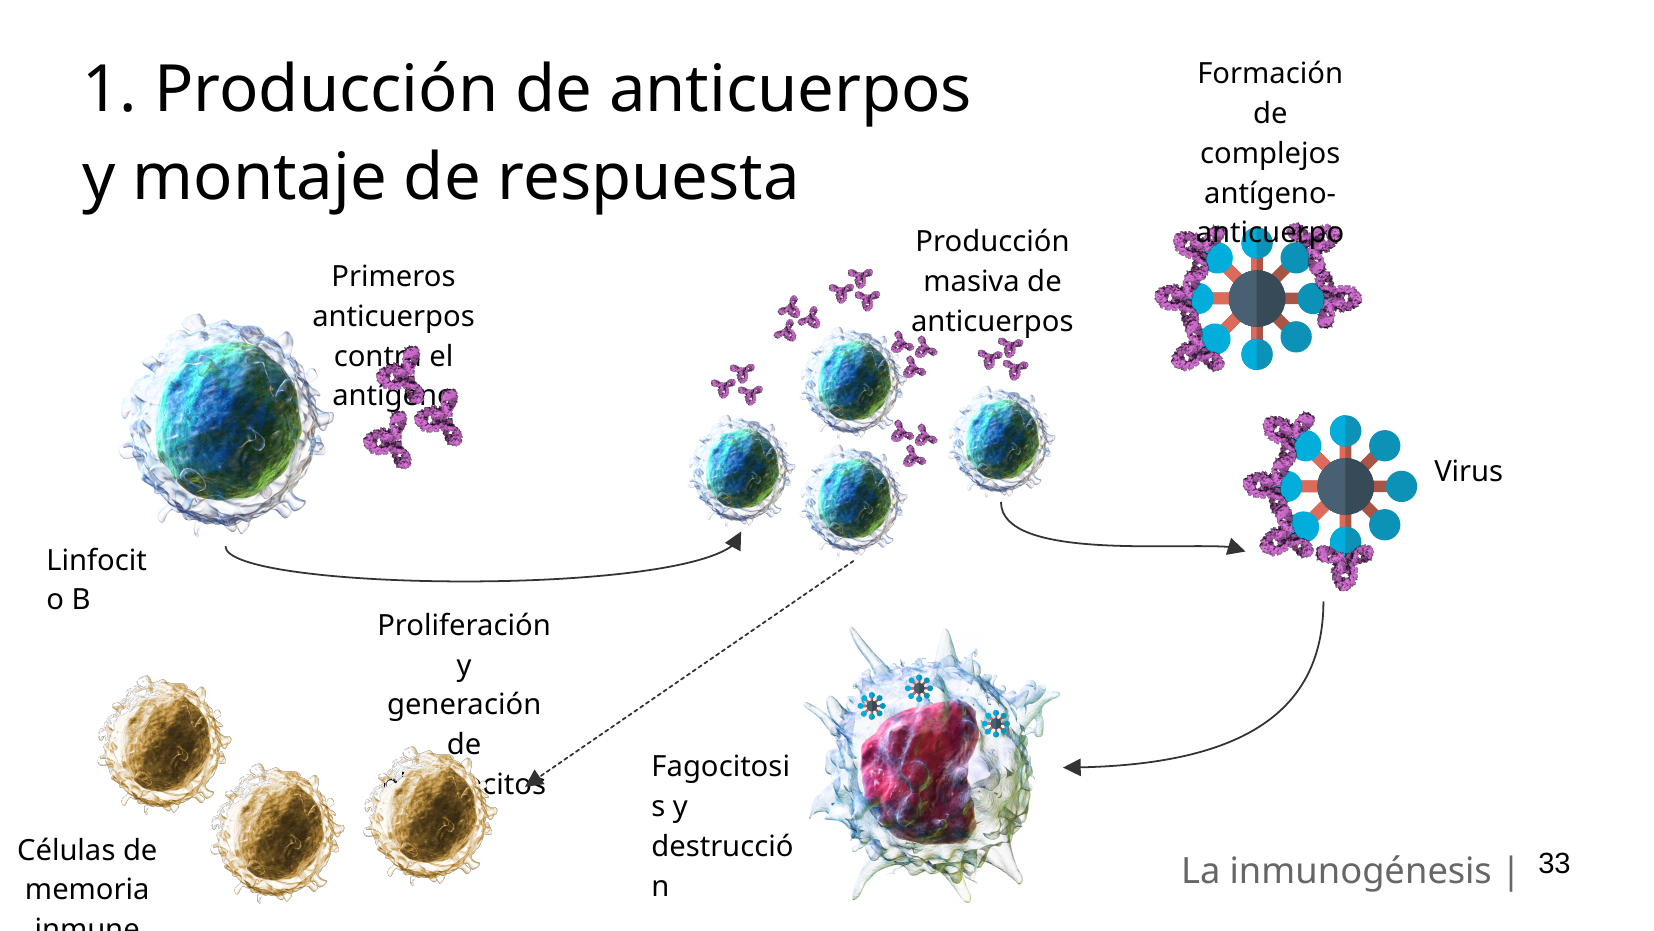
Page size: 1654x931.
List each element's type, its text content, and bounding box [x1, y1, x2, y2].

text_box Linfocito B [31, 531, 178, 617]
text_box Virus [1419, 442, 1565, 502]
list La inmunogénesis | [1181, 844, 1536, 904]
text_box Fagocitosis y destrucción [636, 738, 815, 824]
text_box Producción masiva de anticuerpos [896, 213, 1101, 343]
picture [1141, 199, 1374, 408]
picture [707, 360, 769, 410]
text_box Células de memoria inmune [2, 821, 237, 907]
text_box Formación de complejos antígeno-anticuerpo [1181, 45, 1386, 201]
picture [797, 620, 1063, 916]
picture [1229, 383, 1418, 602]
text_box Proliferación y generación de plasmocitos [362, 596, 567, 727]
picture [113, 310, 338, 547]
text_box Primeros anticuerpos contra el antígeno [297, 248, 562, 437]
picture [349, 336, 473, 488]
list 1. Producción de anticuerpos y montaje de respuesta [82, 41, 975, 225]
picture [88, 667, 508, 916]
picture [685, 265, 1058, 562]
